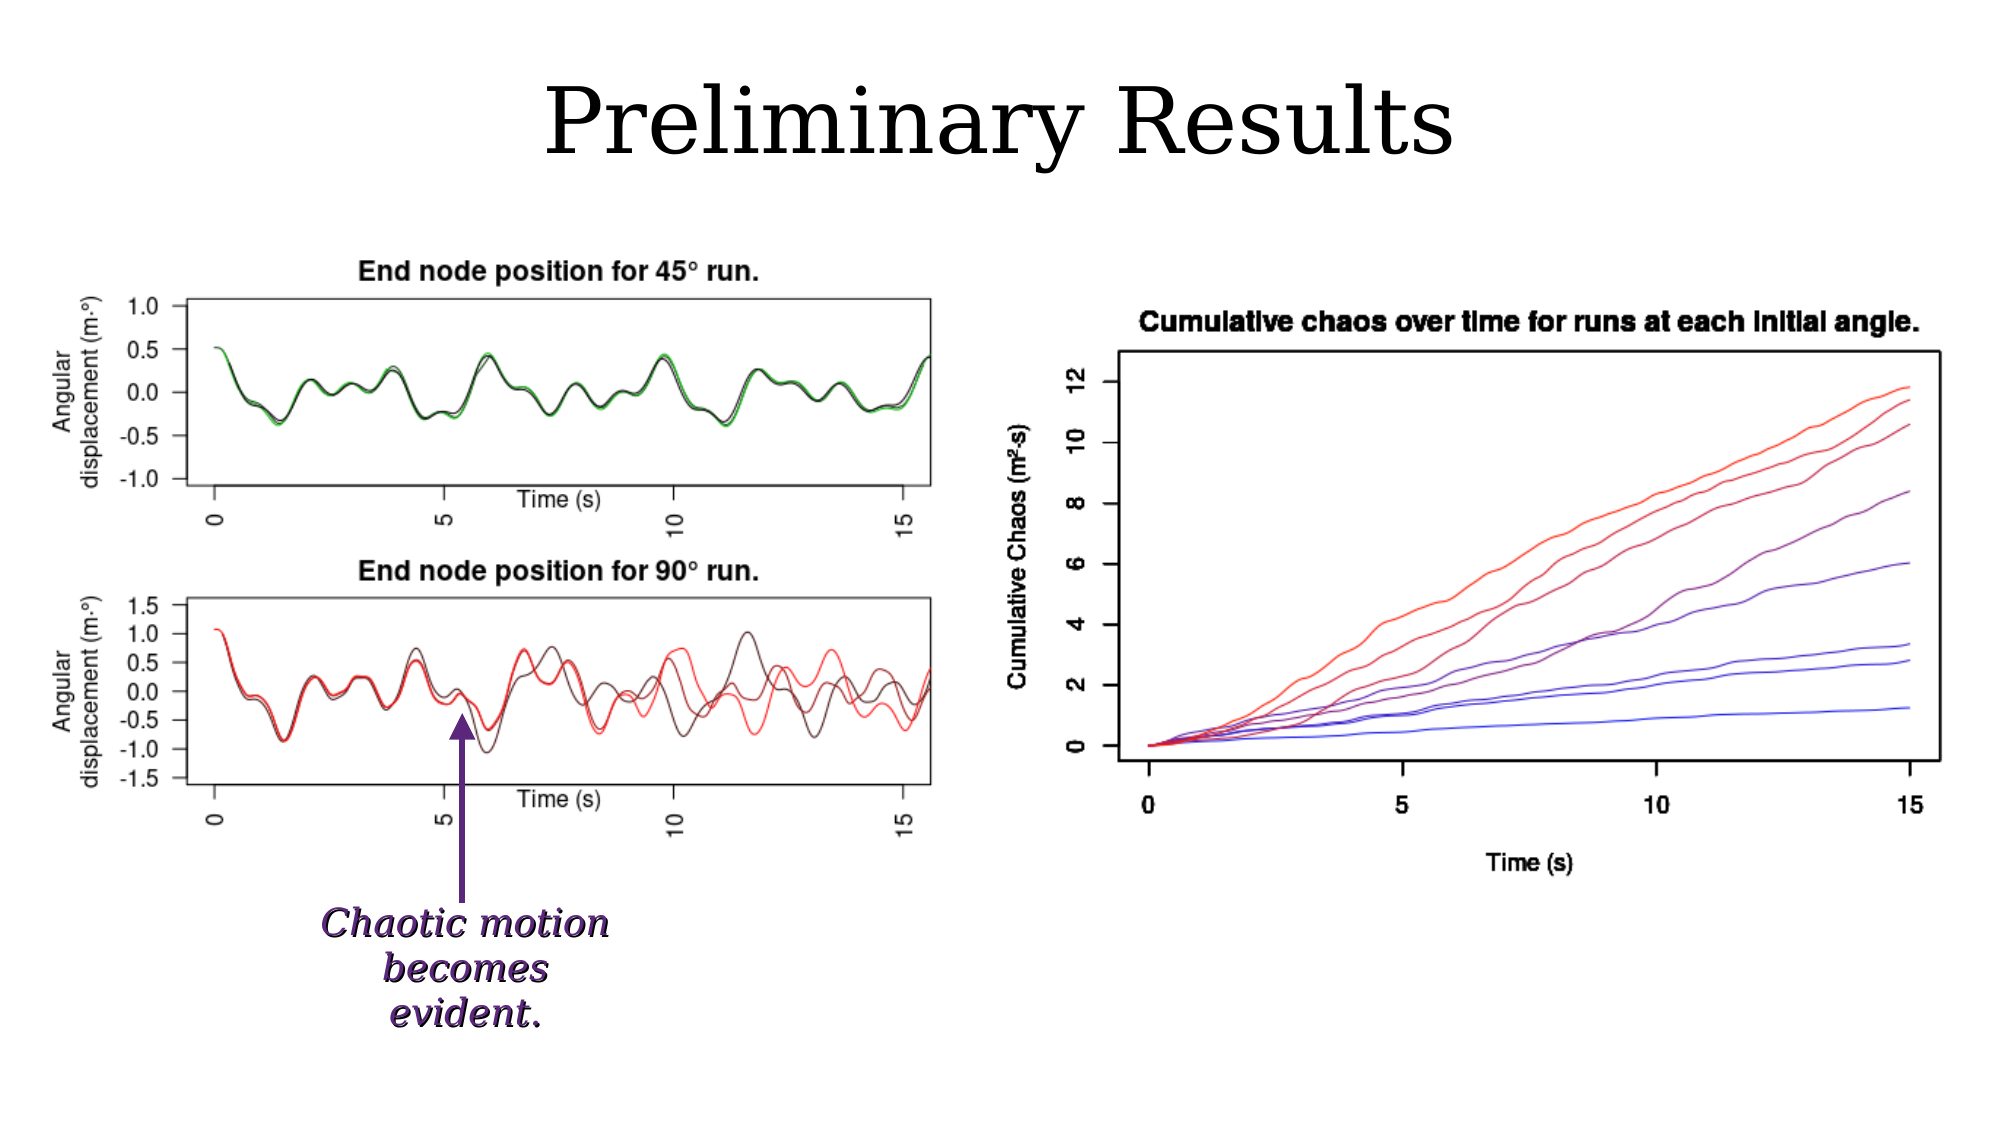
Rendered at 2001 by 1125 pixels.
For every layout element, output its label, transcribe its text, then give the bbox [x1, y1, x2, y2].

list Chaotic motion becomes evident. [302, 890, 628, 1033]
picture [19, 243, 987, 841]
picture [1000, 291, 2000, 909]
title Preliminary Results [514, 54, 1486, 219]
